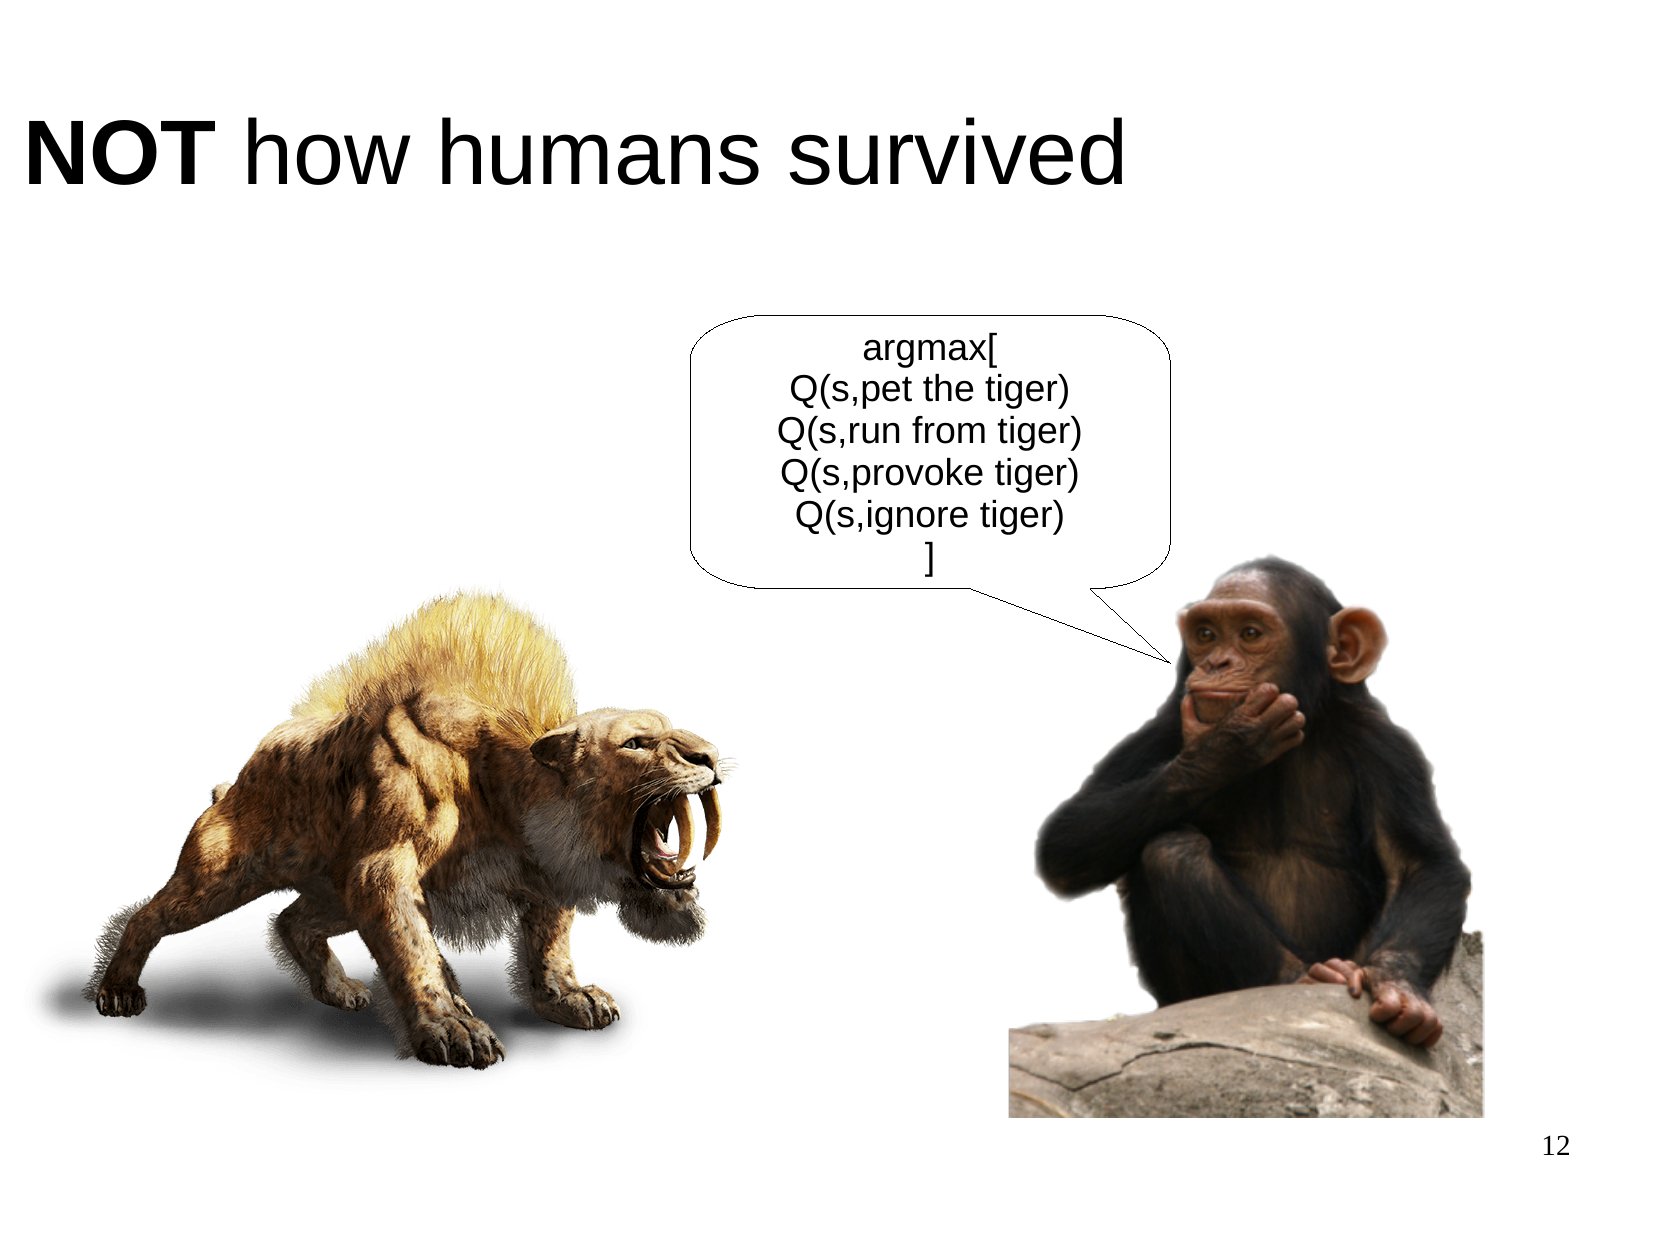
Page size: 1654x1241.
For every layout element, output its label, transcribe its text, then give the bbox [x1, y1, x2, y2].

title NOT how humans survived [23, 49, 1512, 257]
text_box argmax[ Q(s,pet the tiger) Q(s,run from tiger) Q(s,provoke tiger) Q(s,ignore tiger) ] [690, 315, 1171, 601]
picture [1001, 536, 1503, 1118]
picture [23, 579, 740, 1096]
